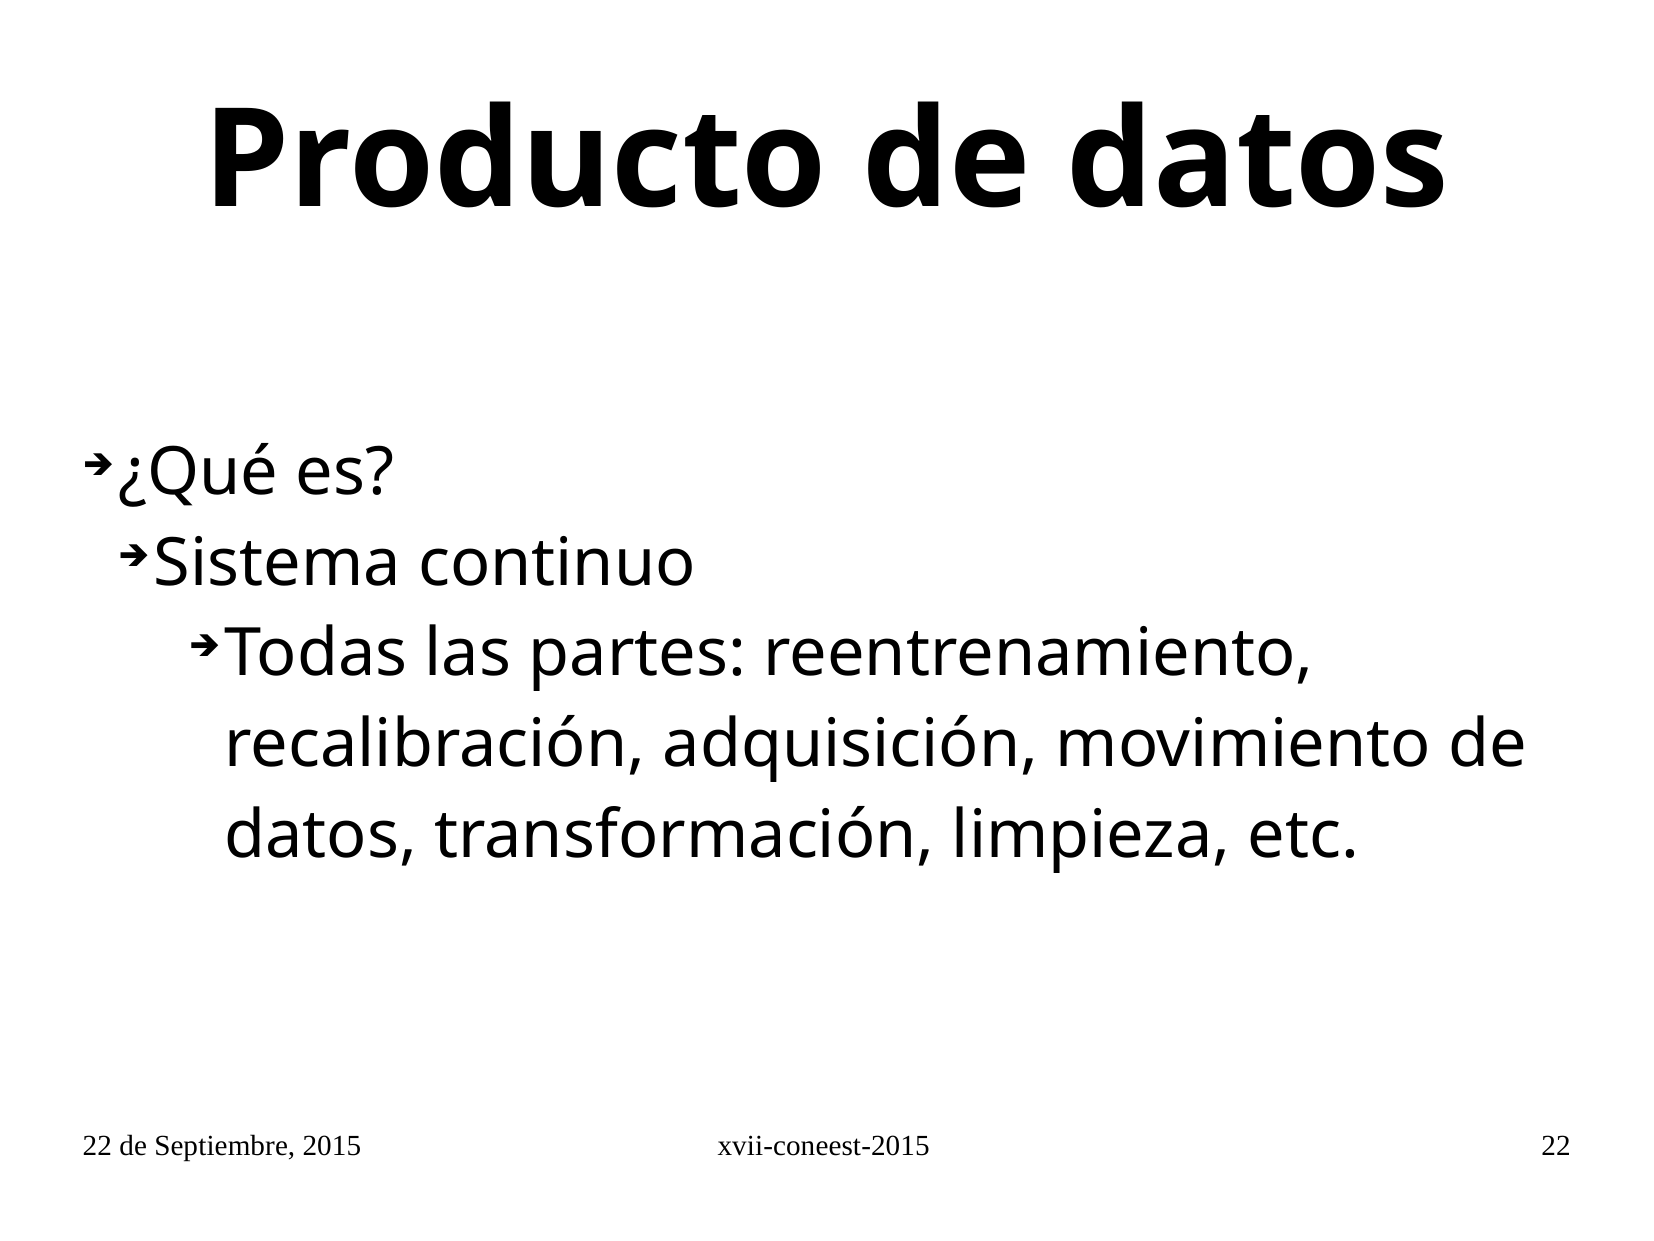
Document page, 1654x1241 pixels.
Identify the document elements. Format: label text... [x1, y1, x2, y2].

subtitle ¿Qué es? Sistema continuo Todas las partes: reentrenamiento, recalibración, adquisición, movimiento de datos, transformación, limpieza, etc. [82, 290, 1571, 1010]
title Producto de datos [82, 49, 1571, 257]
